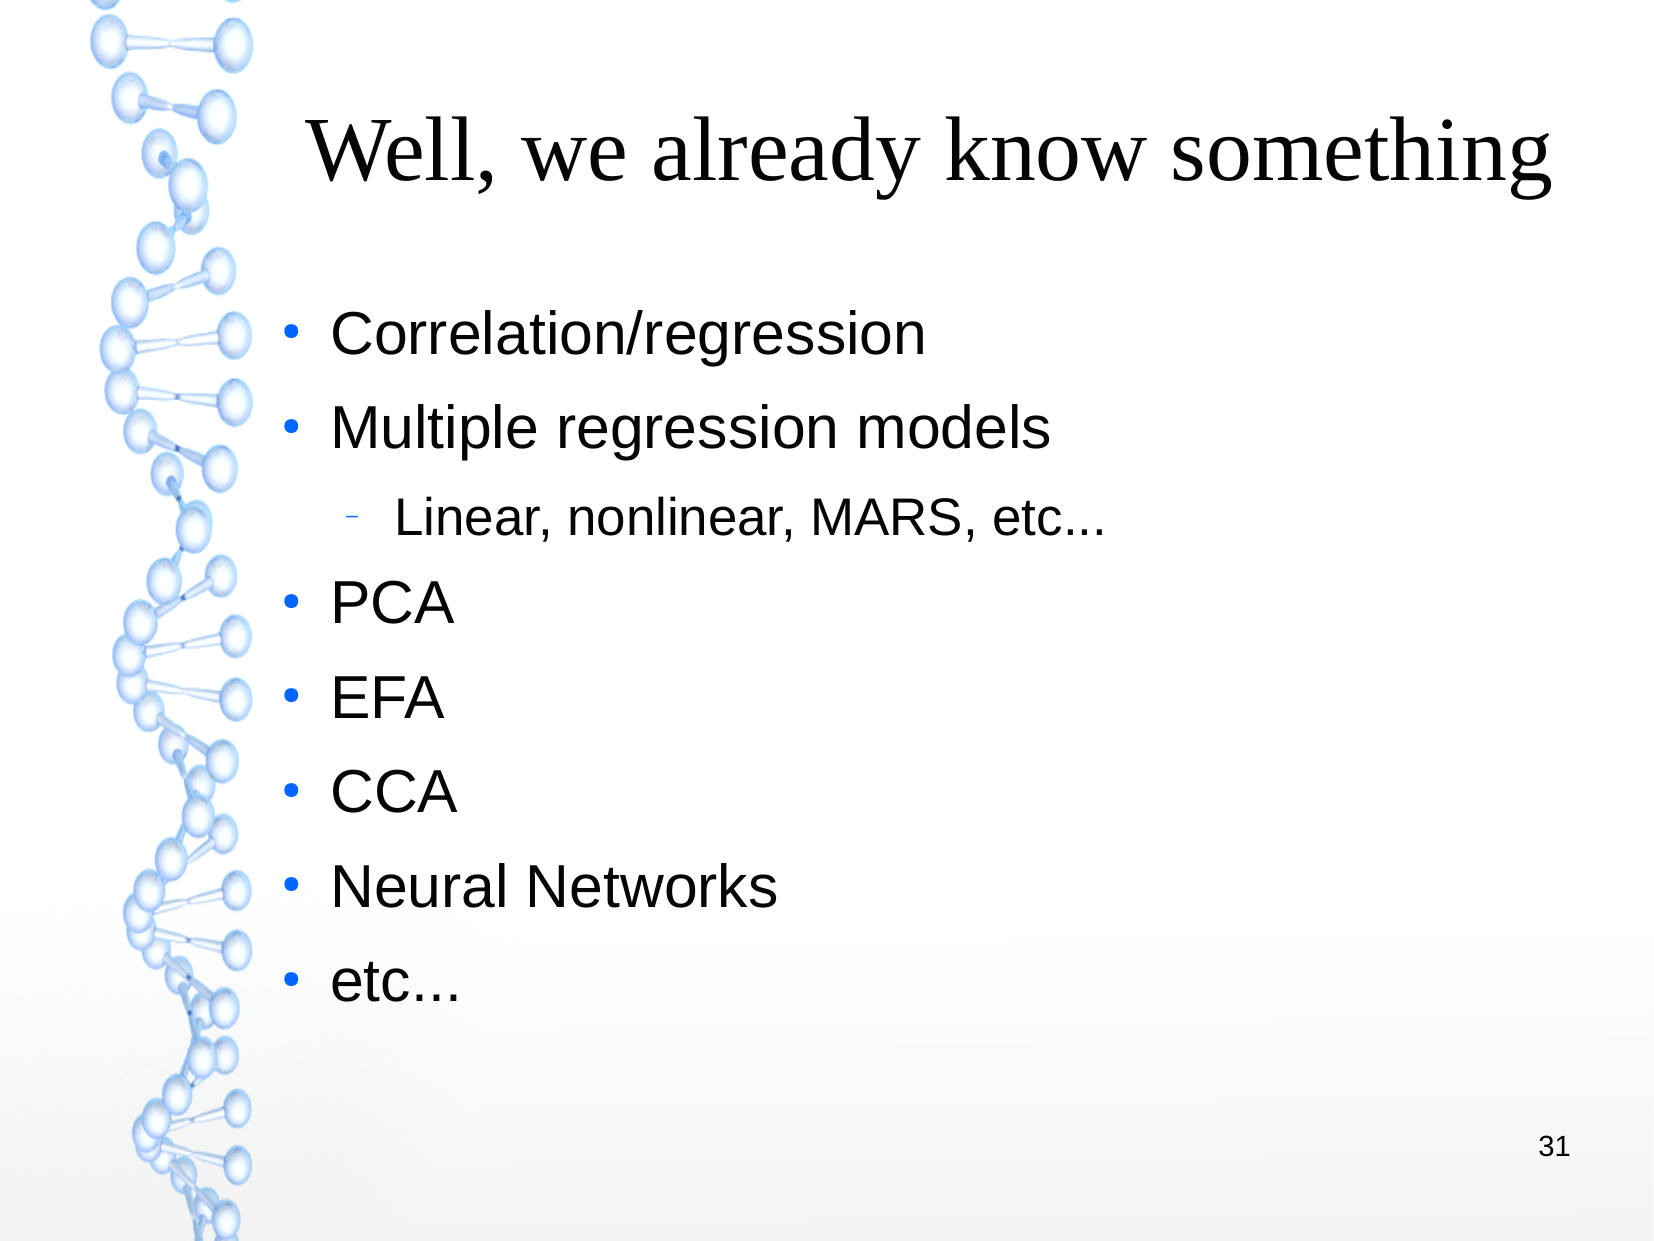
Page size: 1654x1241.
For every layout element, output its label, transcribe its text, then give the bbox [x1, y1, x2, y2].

title Well, we already know something [265, 47, 1595, 252]
list Correlation/regression Multiple regression models Linear, nonlinear, MARS, etc... PCA EFA CCA Neural Networks etc... [265, 299, 1595, 1019]
picture [0, 0, 1654, 1241]
